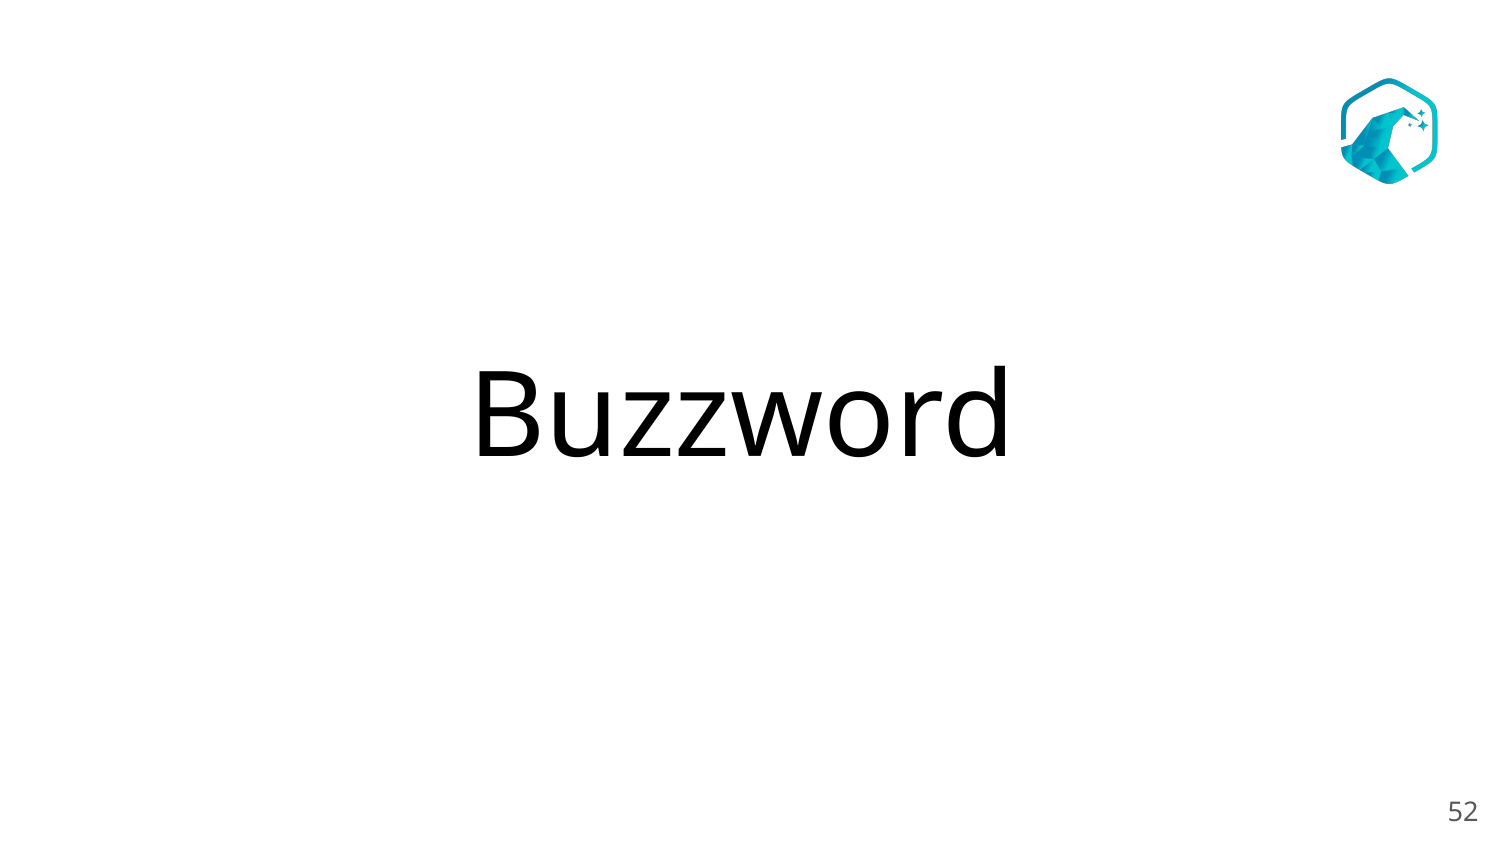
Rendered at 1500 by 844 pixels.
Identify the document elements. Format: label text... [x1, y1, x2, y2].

picture [1330, 72, 1449, 188]
title Buzzword [80, 73, 1404, 745]
slide_number <number> [1403, 779, 1494, 844]
